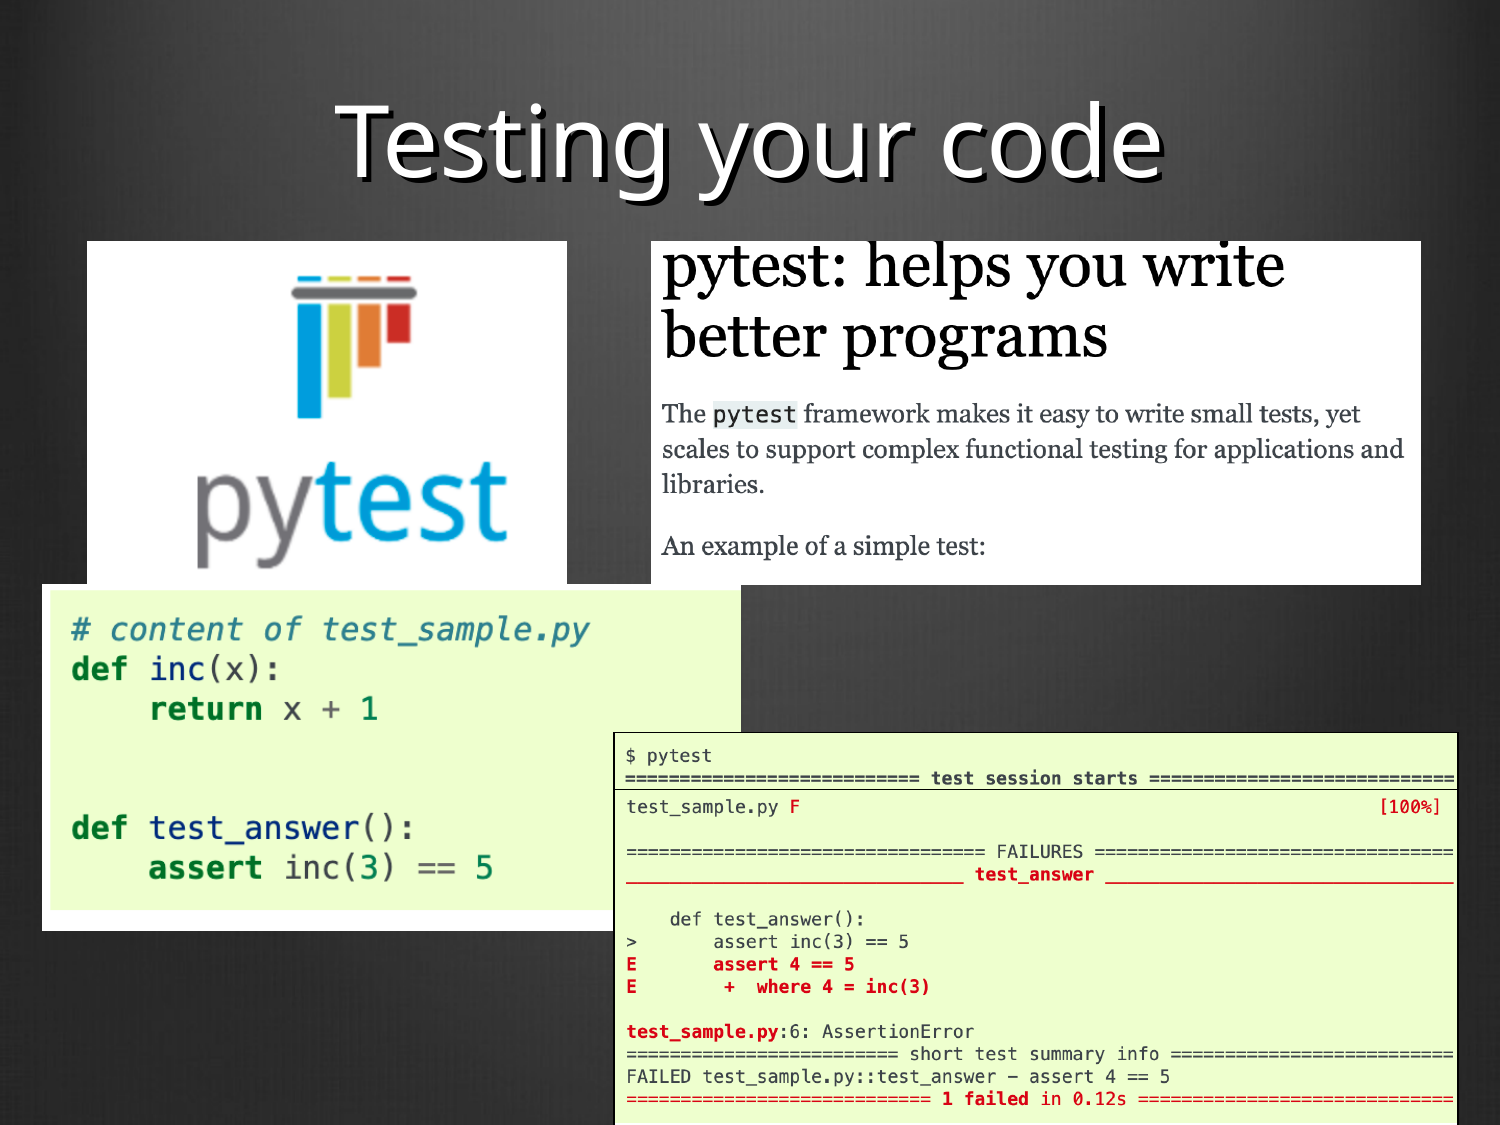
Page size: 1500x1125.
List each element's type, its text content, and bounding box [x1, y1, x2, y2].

picture [614, 790, 1458, 1125]
picture [42, 241, 1421, 931]
title Testing your code [112, 19, 1388, 255]
picture [614, 733, 1458, 789]
